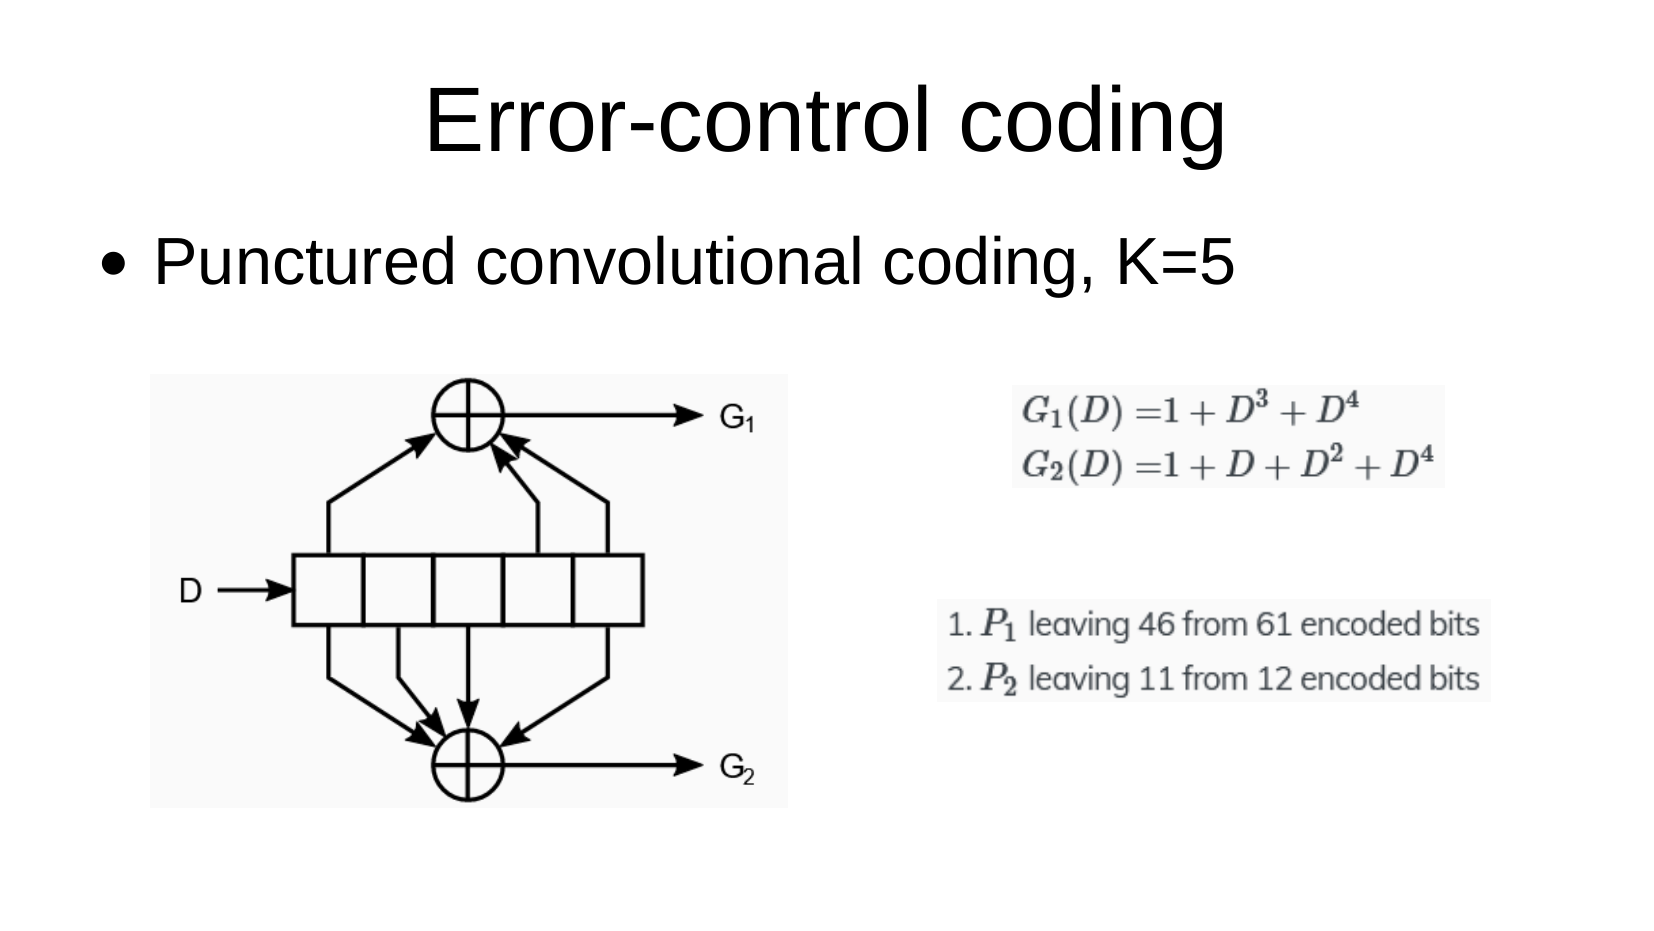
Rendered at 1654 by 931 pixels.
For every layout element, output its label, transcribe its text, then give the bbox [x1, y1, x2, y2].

text_box Punctured convolutional coding, K=5 [82, 217, 1571, 757]
text_box Error-control coding [82, 37, 1571, 193]
picture [150, 374, 788, 808]
picture [937, 599, 1491, 702]
picture [1012, 385, 1445, 488]
